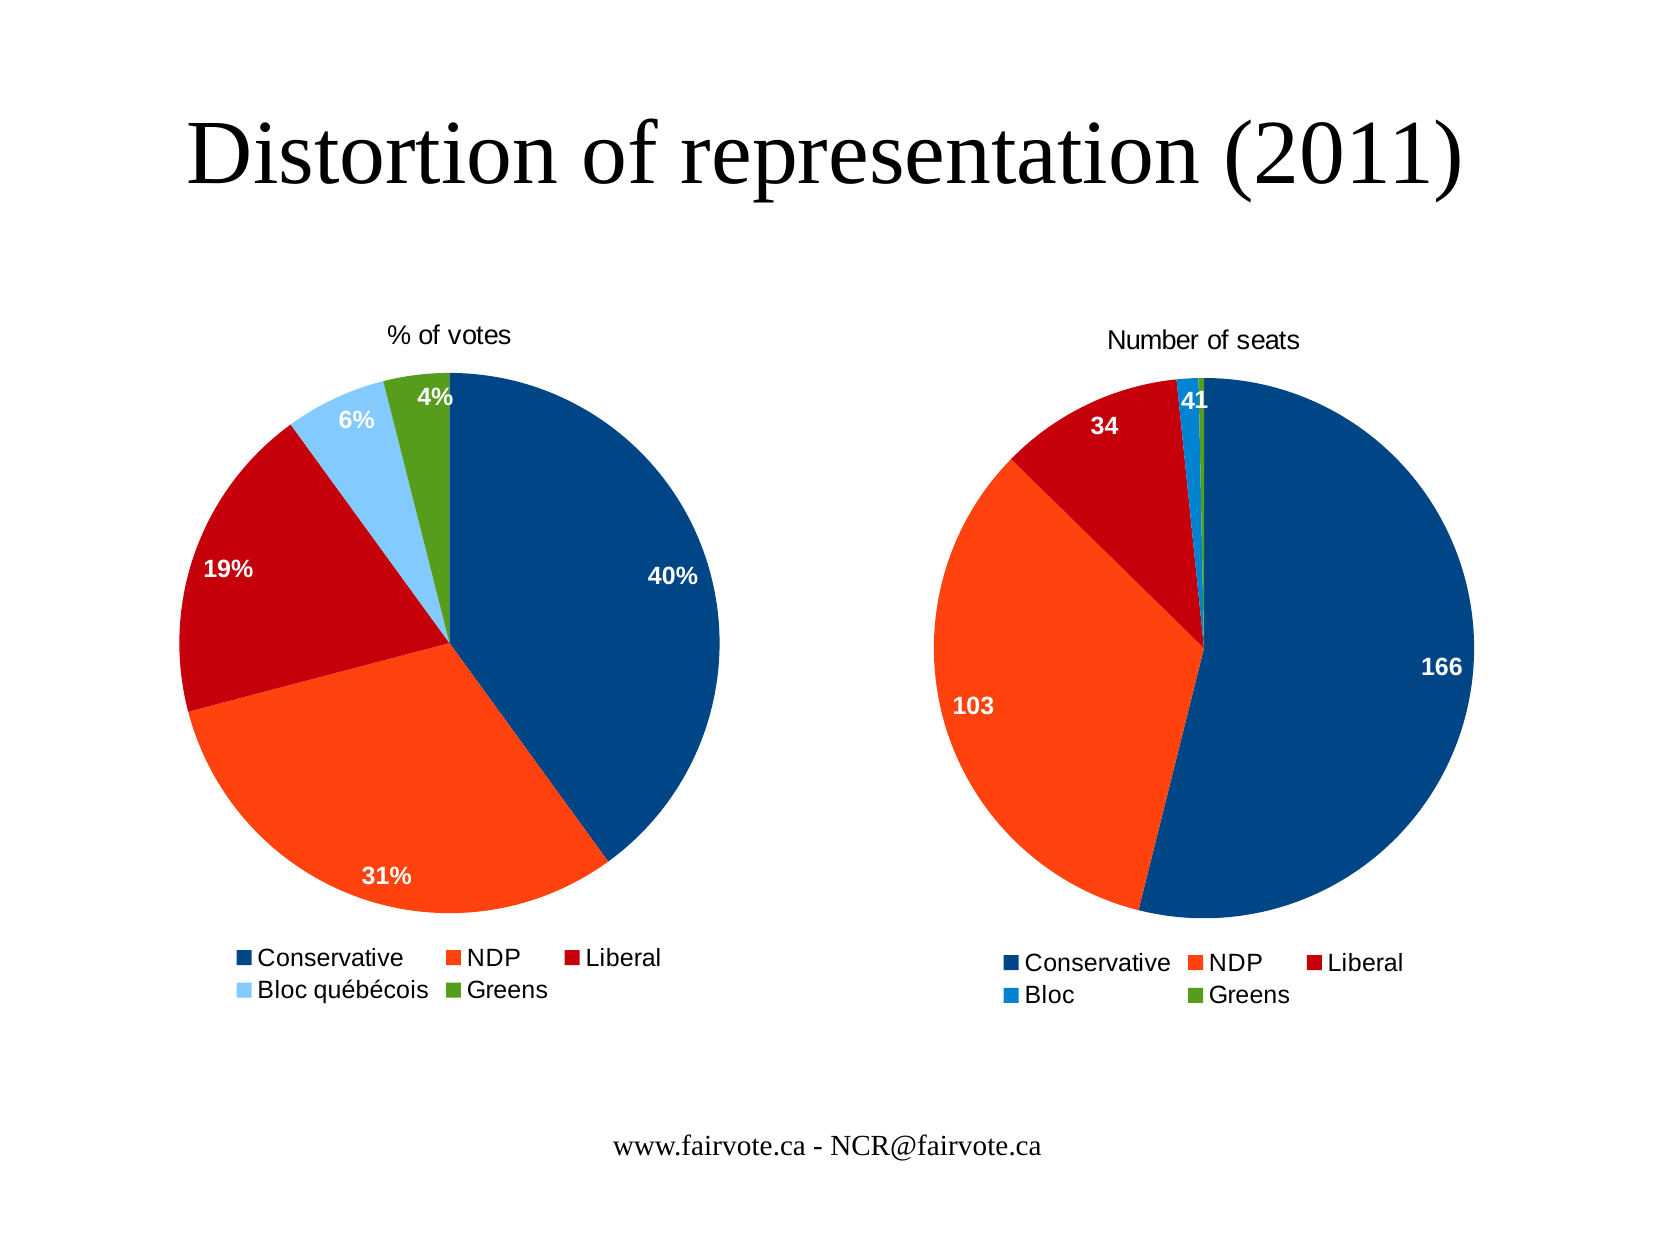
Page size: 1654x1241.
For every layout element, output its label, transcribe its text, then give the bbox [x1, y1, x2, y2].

chart [849, 295, 1560, 1015]
chart [94, 290, 805, 1010]
title Distortion of representation (2011) [82, 49, 1571, 257]
